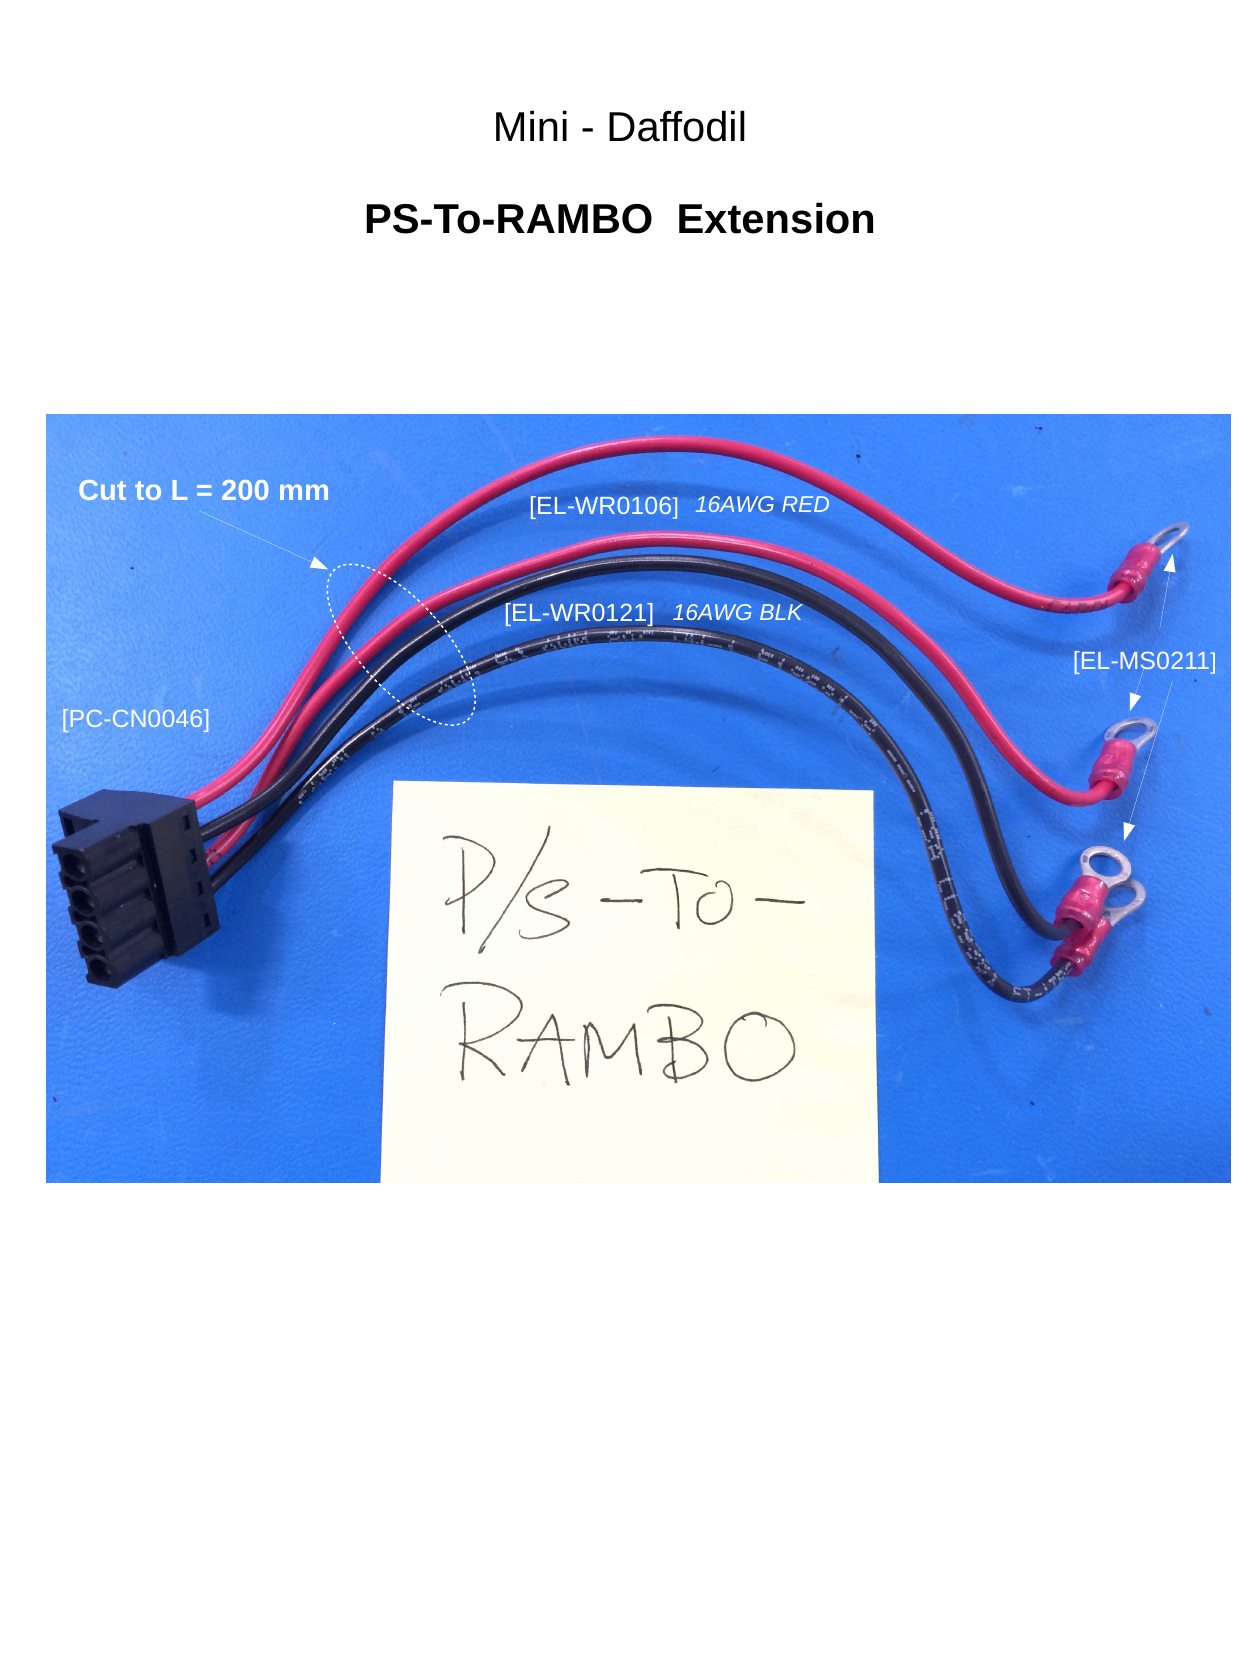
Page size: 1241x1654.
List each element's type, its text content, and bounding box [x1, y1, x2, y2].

text_box 16AWG RED [680, 484, 845, 525]
text_box [EL-WR0106] [514, 484, 695, 528]
text_box 16AWG BLK [657, 592, 818, 633]
text_box Cut to L = 200 mm [46, 466, 362, 515]
title Mini - Daffodil PS-To-RAMBO Extension [62, 103, 1179, 243]
text_box [PC-CN0046] [46, 697, 226, 740]
picture [46, 414, 1231, 1184]
text_box [EL-WR0121] [489, 591, 670, 635]
text_box [EL-MS0211] [1058, 639, 1232, 683]
